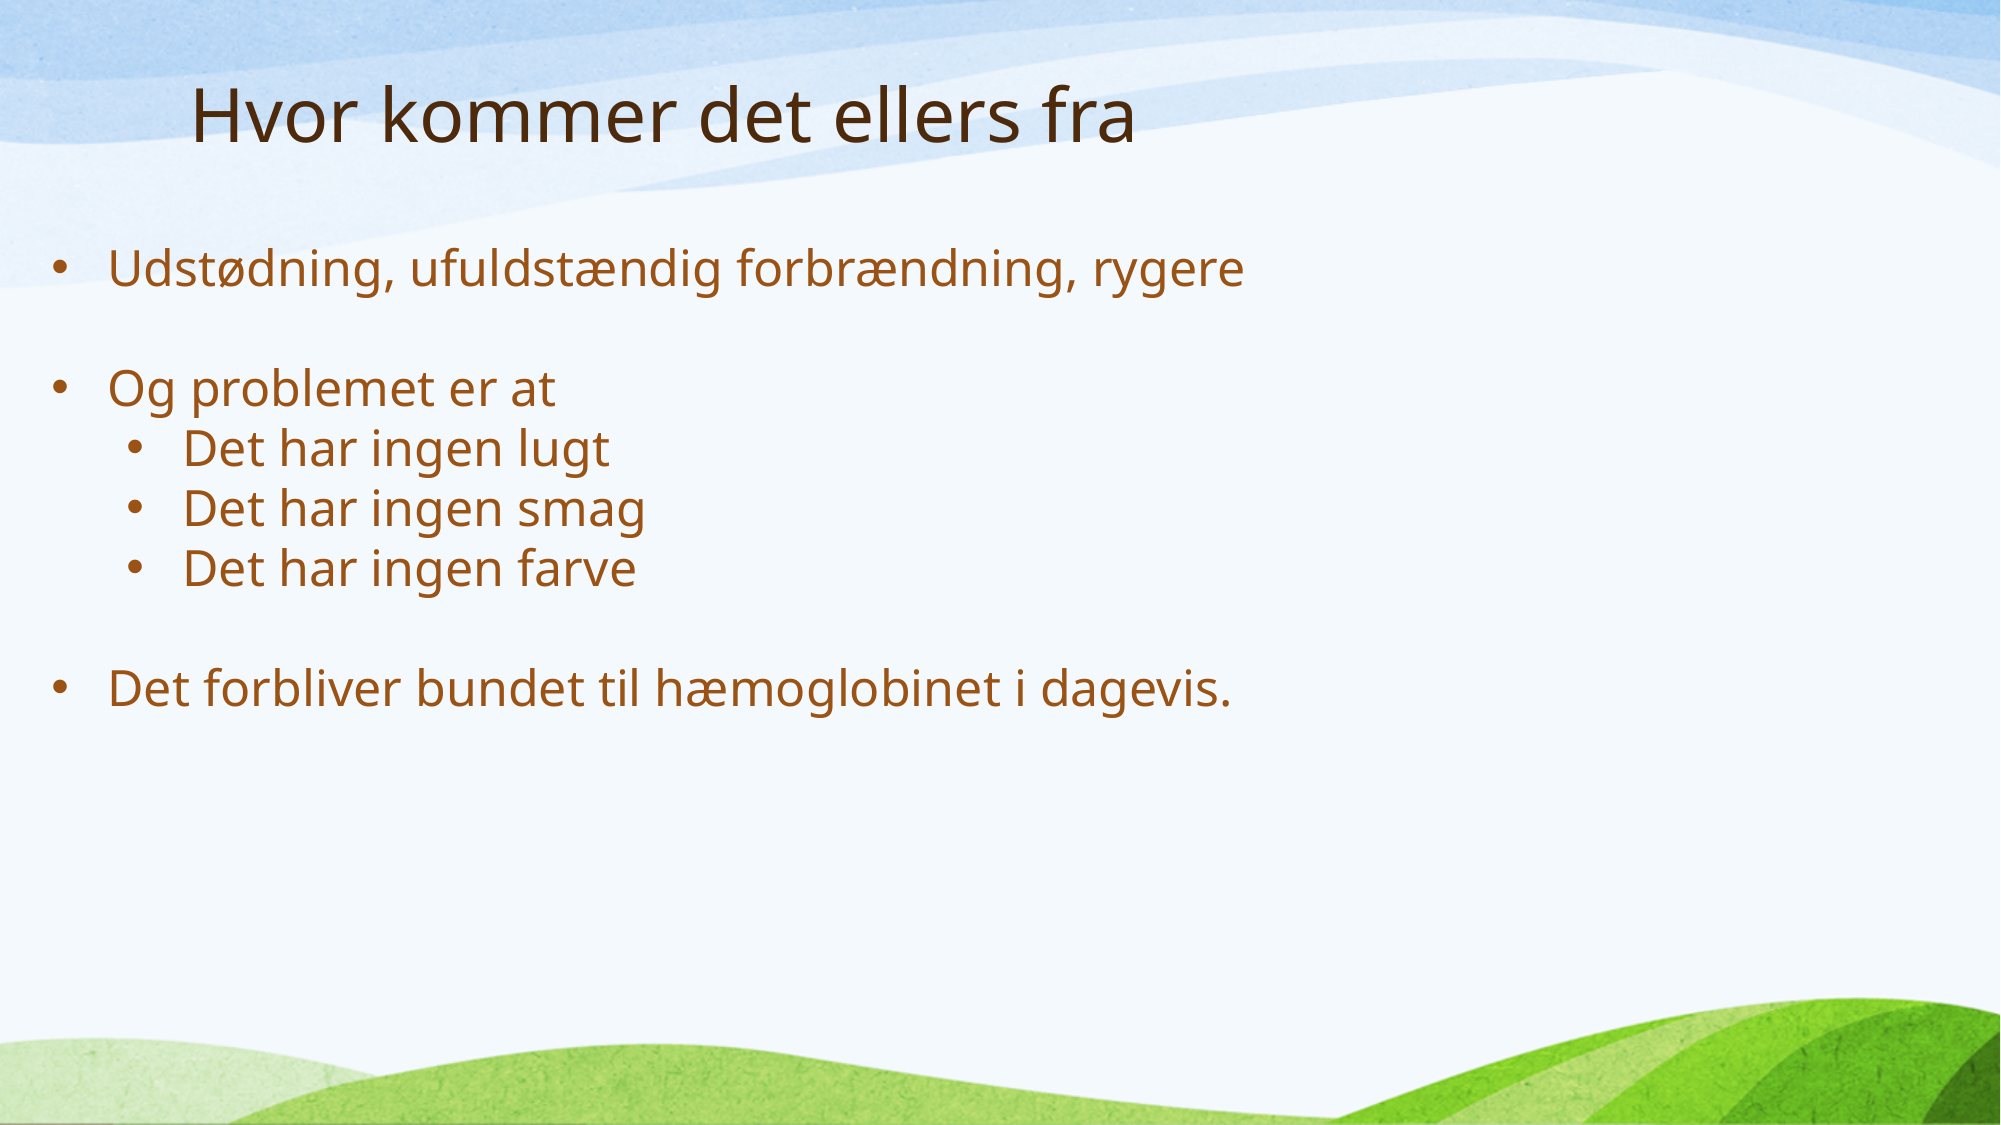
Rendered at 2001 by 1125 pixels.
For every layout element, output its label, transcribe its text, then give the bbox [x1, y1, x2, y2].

picture [0, 0, 2001, 1125]
title Hvor kommer det ellers fra [174, 50, 1825, 167]
text_box Udstødning, ufuldstændig forbrændning, rygere Og problemet er at Det har ingen lugt Det har ingen smag Det har ingen farve Det forbliver bundet til hæmoglobinet i dagevis. [36, 229, 1908, 725]
